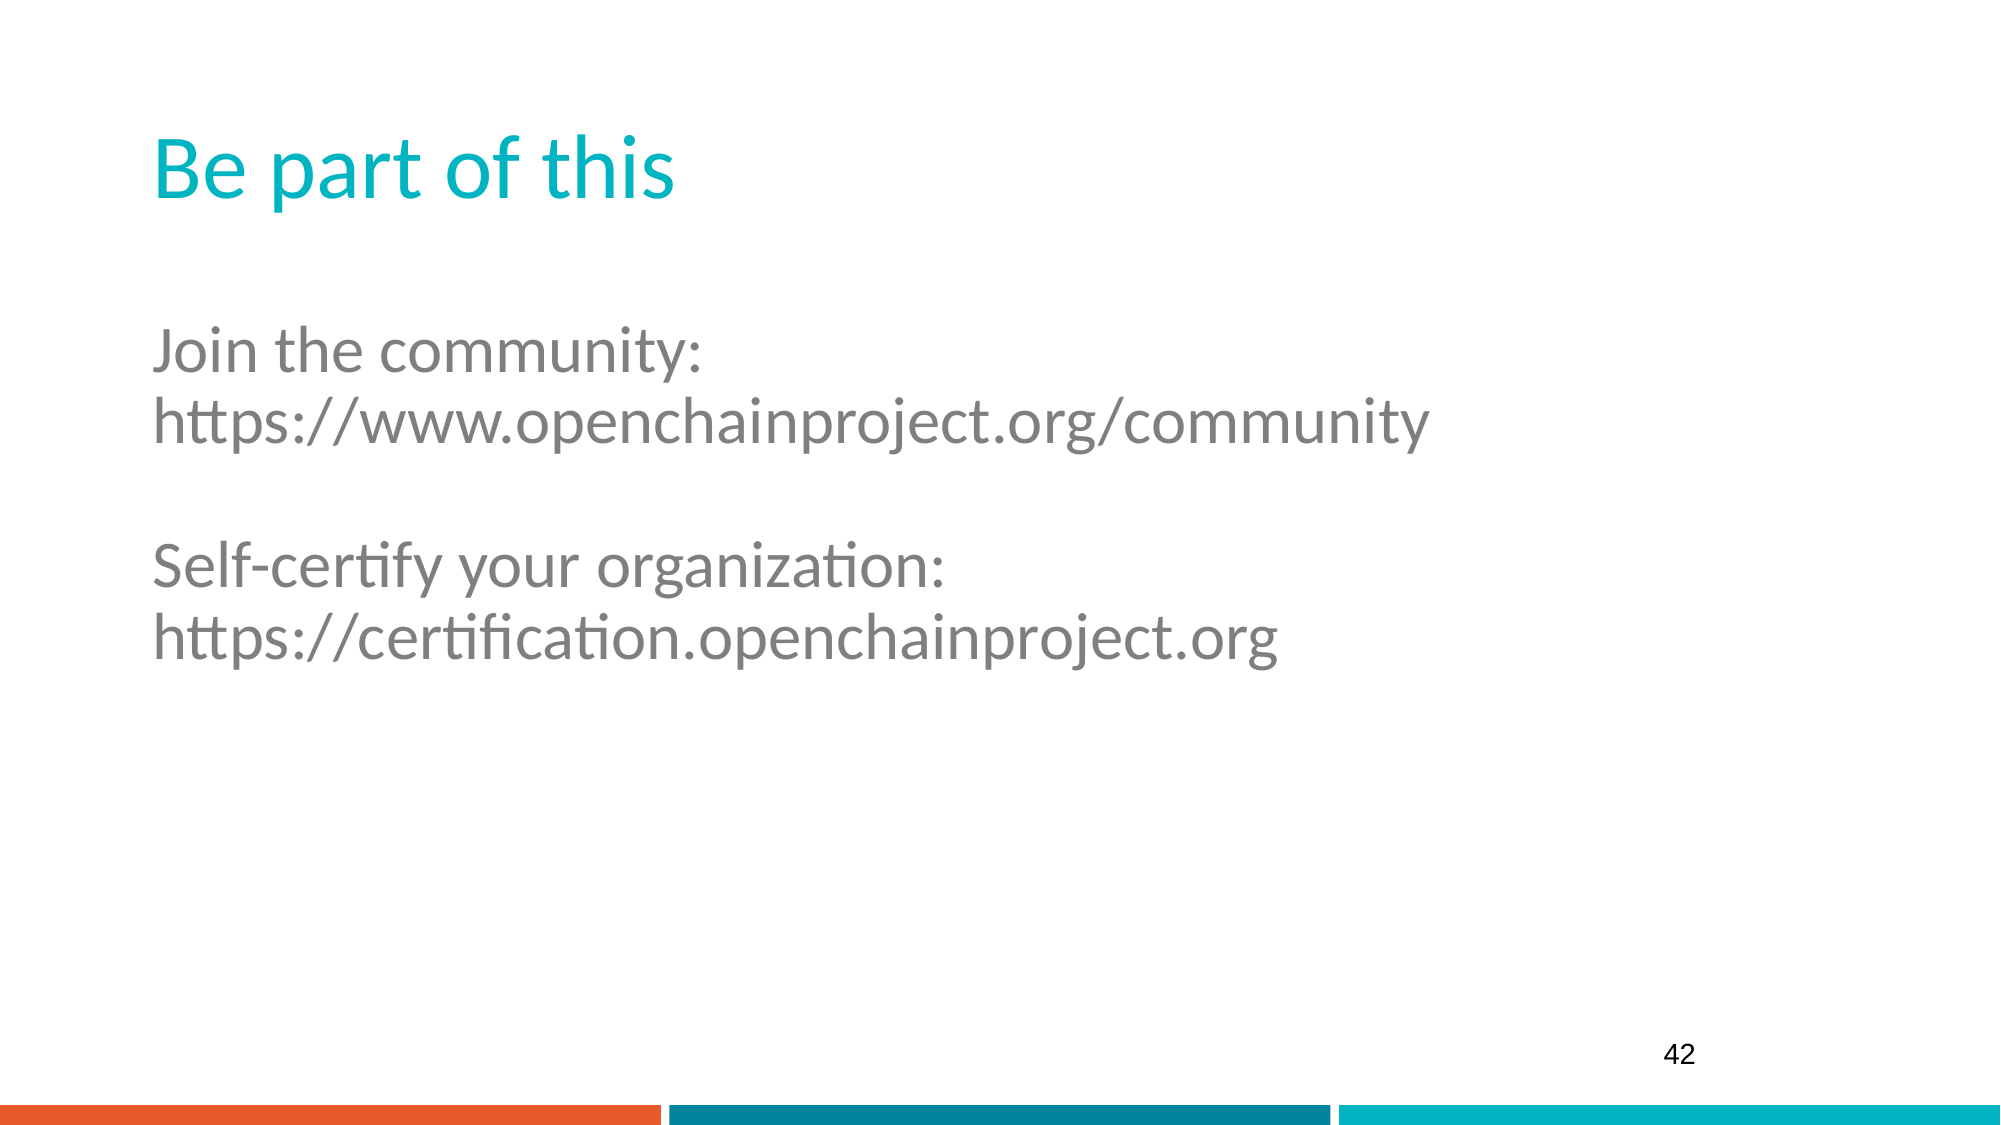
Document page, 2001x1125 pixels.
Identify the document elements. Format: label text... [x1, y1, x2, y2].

list Join the community: https://www.openchainproject.org/community Self-certify your organization: https://certification.openchainproject.org [137, 299, 1863, 928]
slide_number <number> [1648, 1022, 1863, 1083]
title Be part of this [137, 59, 1863, 278]
